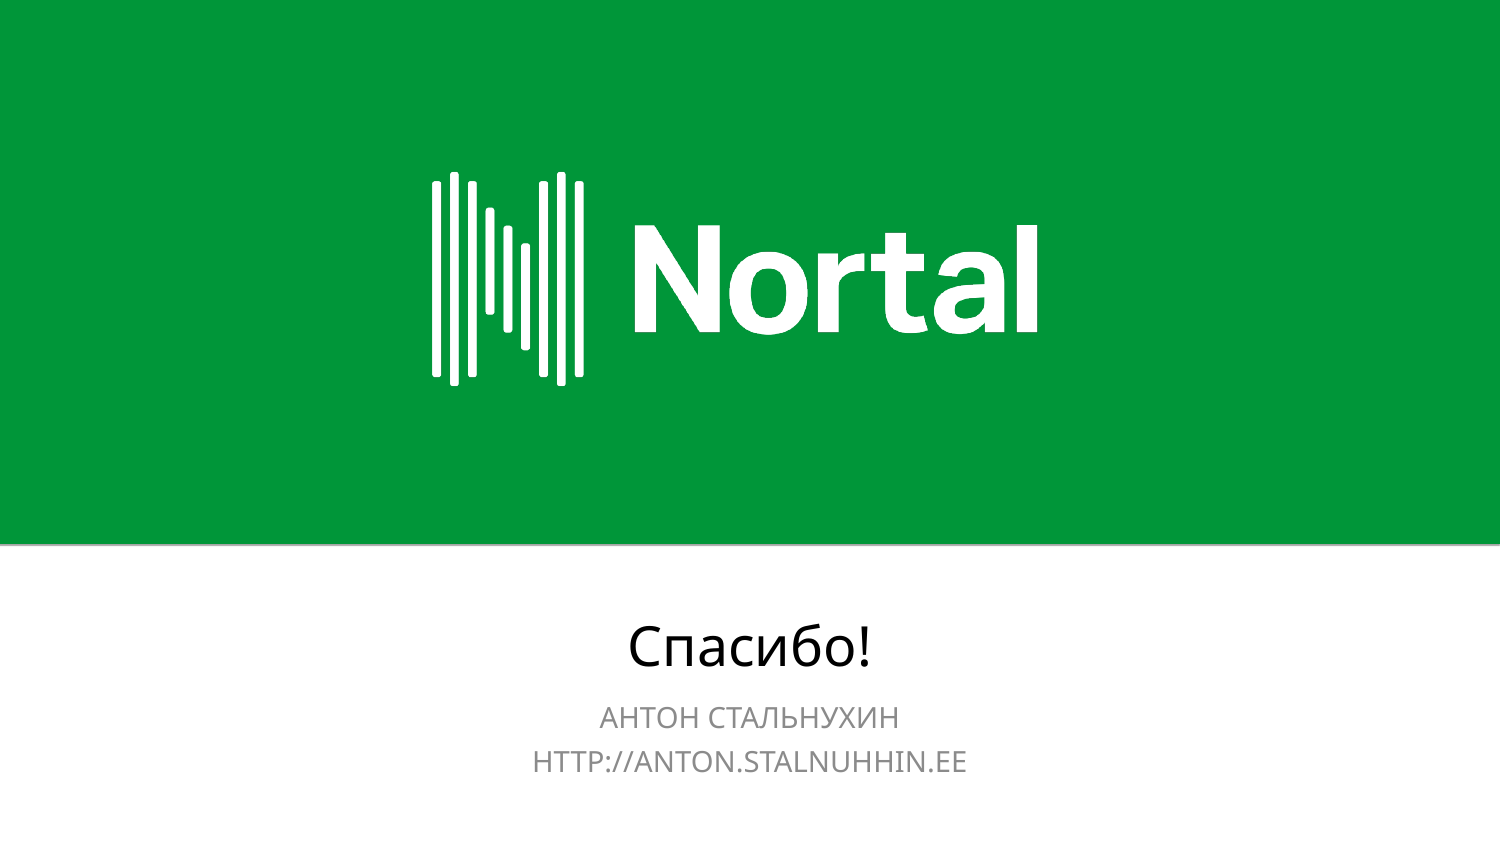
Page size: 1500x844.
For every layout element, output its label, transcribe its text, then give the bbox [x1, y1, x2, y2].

title Спасибо! [112, 598, 1388, 691]
subtitle Антон Стальнухин http://anton.stalnuhhin.ee [112, 692, 1388, 815]
